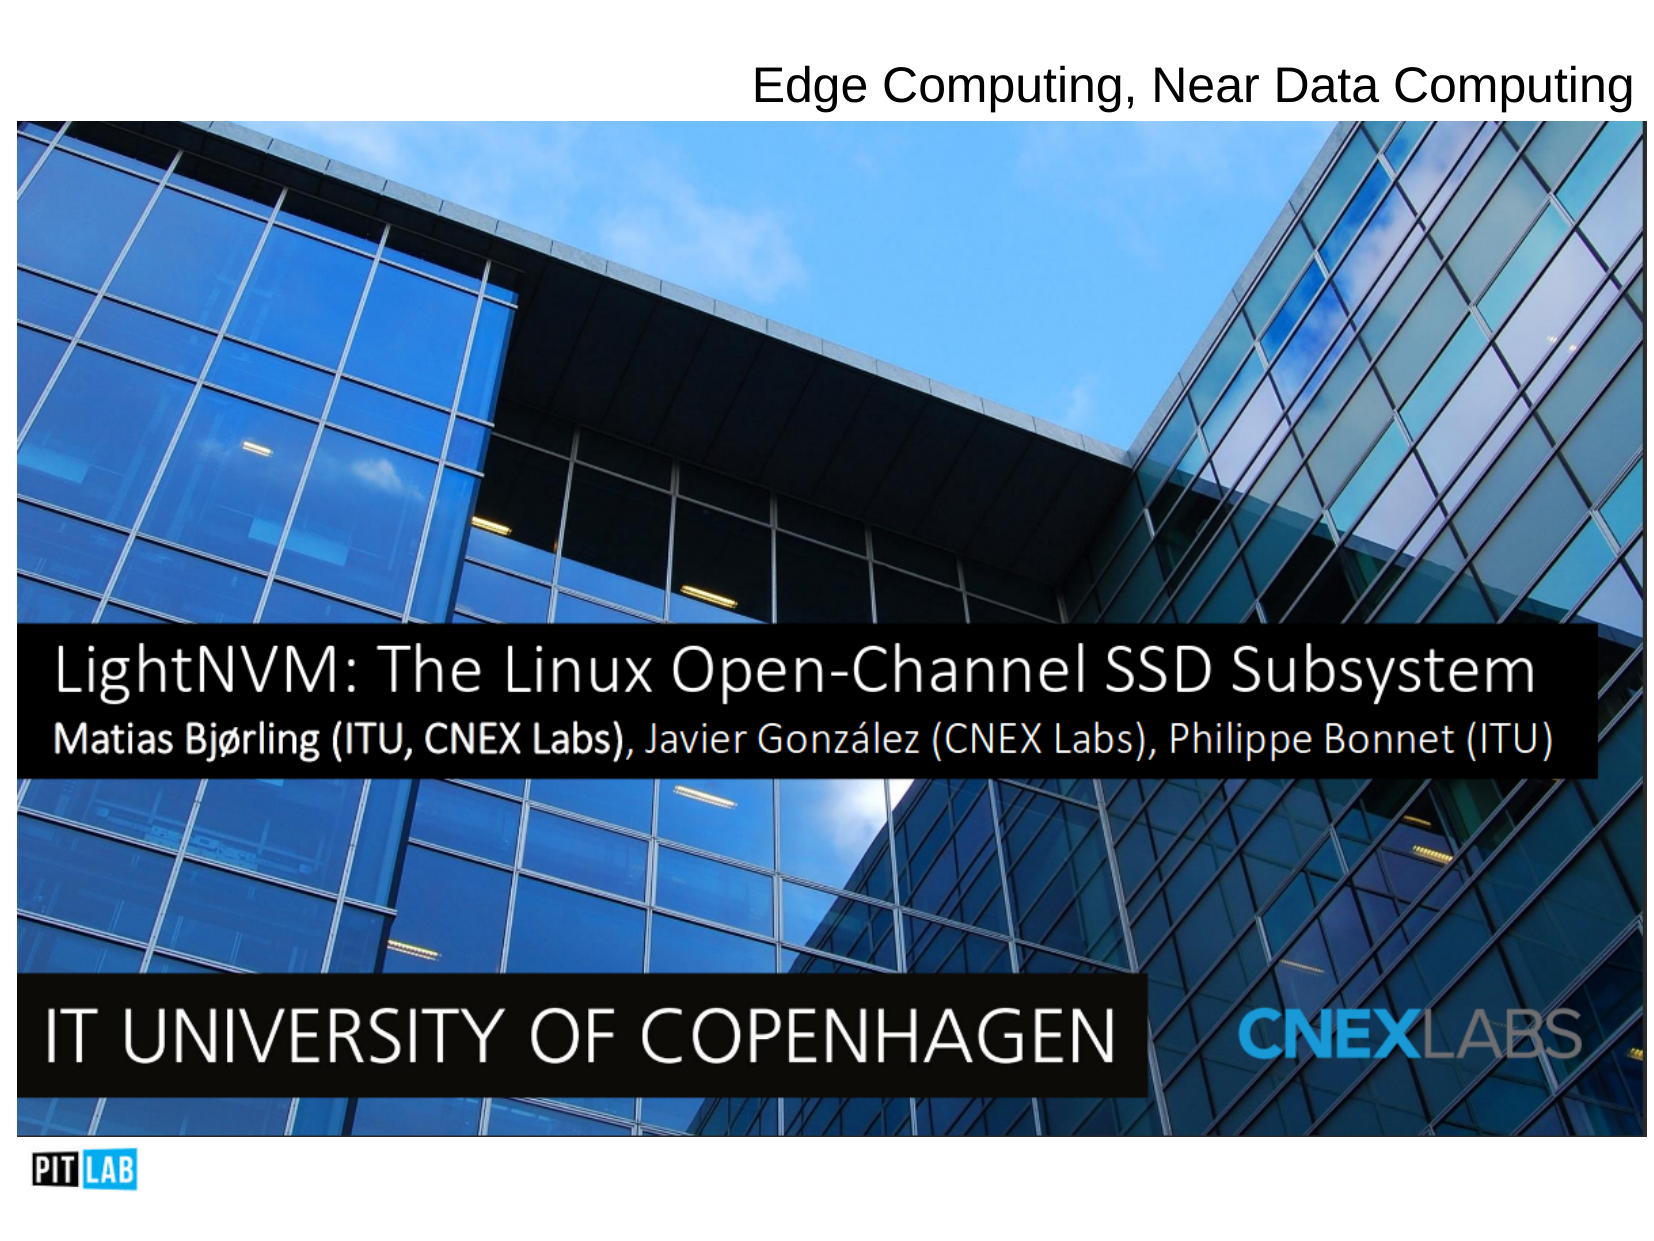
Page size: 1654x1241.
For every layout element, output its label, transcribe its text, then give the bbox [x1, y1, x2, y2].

picture [4, 114, 1654, 1216]
title Edge Computing, Near Data Computing [82, 49, 1636, 121]
